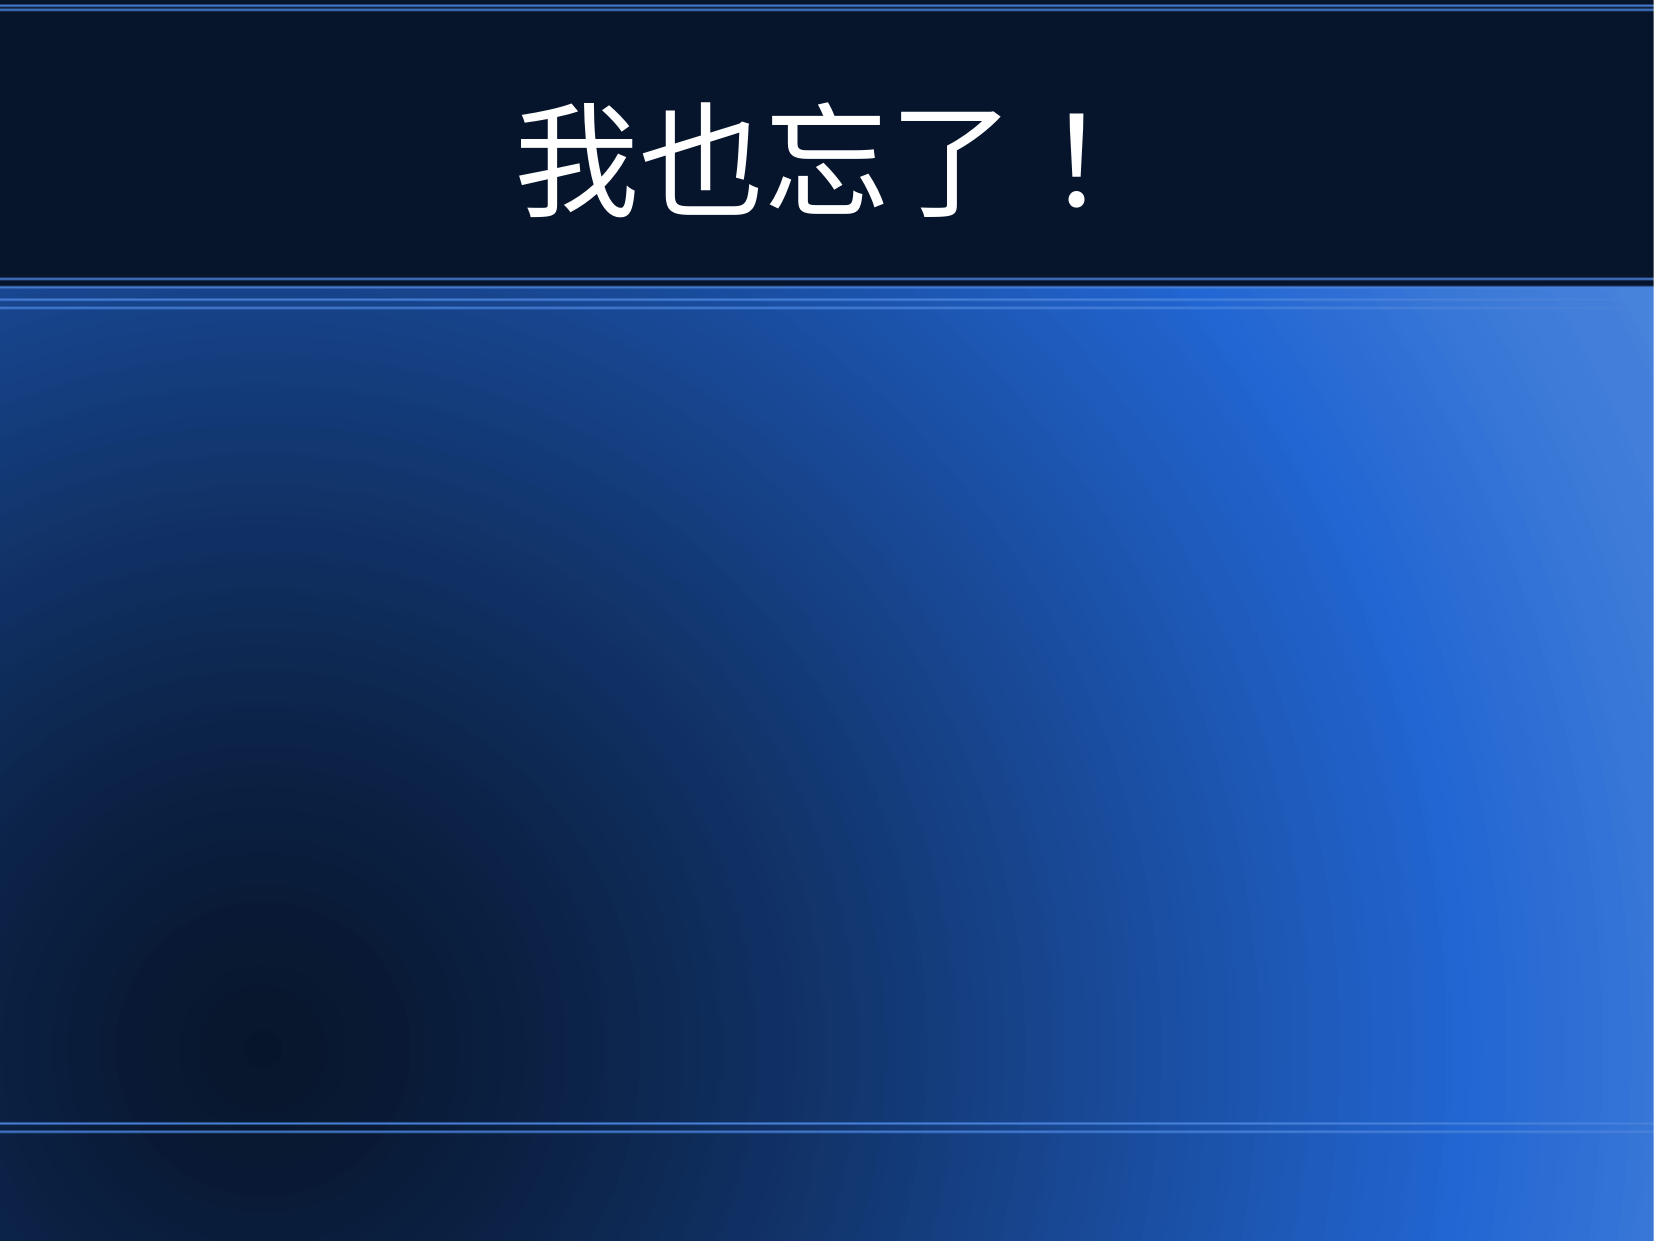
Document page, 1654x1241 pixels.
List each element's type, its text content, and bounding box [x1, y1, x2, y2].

title 我也忘了！ [82, 49, 1571, 257]
picture [0, 0, 1654, 1241]
